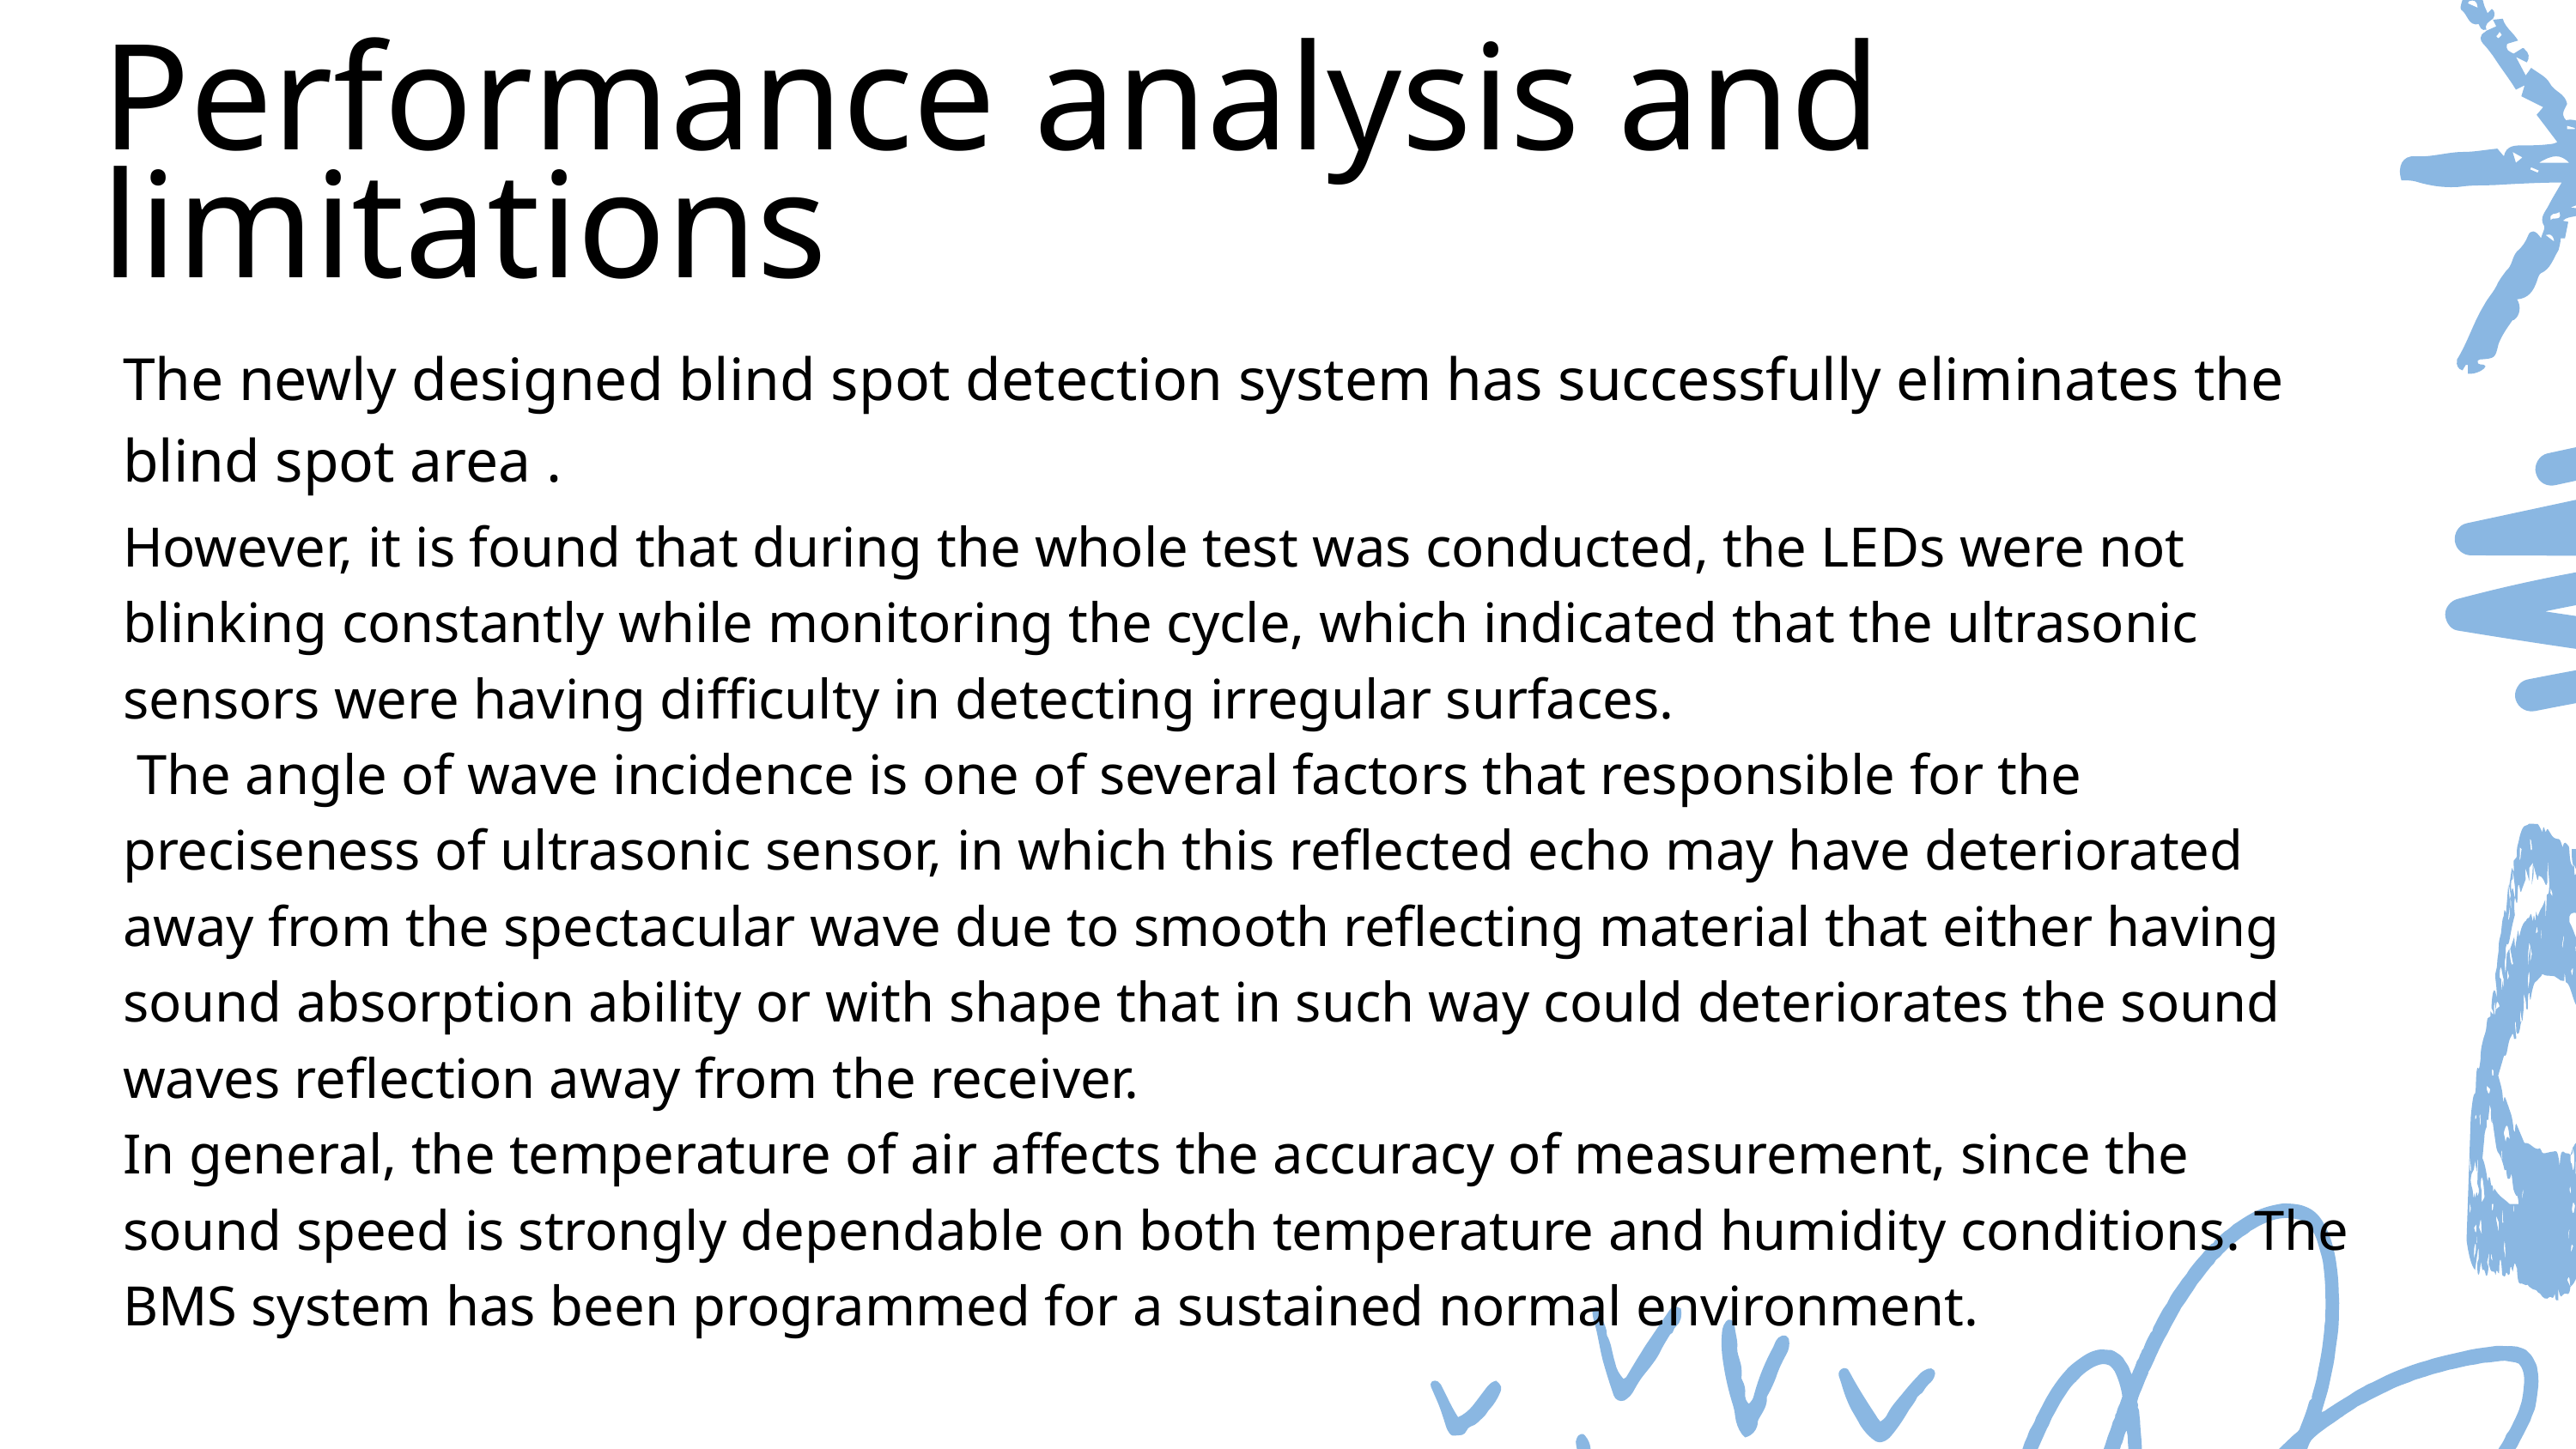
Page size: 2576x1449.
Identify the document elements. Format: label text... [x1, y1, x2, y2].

text_box Performance analysis and limitations [101, 52, 2210, 319]
text_box However, it is found that during the whole test was conducted, the LEDs were not blinking constantly while monitoring the cycle, which indicated that the ultrasonic sensors were having difficulty in detecting irregular surfaces. The angle of wave incidence is one of several factors that responsible for the preciseness of ultrasonic sensor, in which this reflected echo may have deteriorated away from the spectacular wave due to smooth reflecting material that either having sound absorption ability or with shape that in such way could deteriorates the sound waves reflection away from the receiver. In general, the temperature of air affects the accuracy of measurement, since the sound speed is strongly dependable on both temperature and humidity conditions. The BMS system has been programmed for a sustained normal environment. [123, 501, 2353, 1333]
text_box The newly designed blind spot detection system has successfully eliminates the blind spot area . [123, 330, 2353, 490]
text_box [1428, 0, 2576, 1449]
